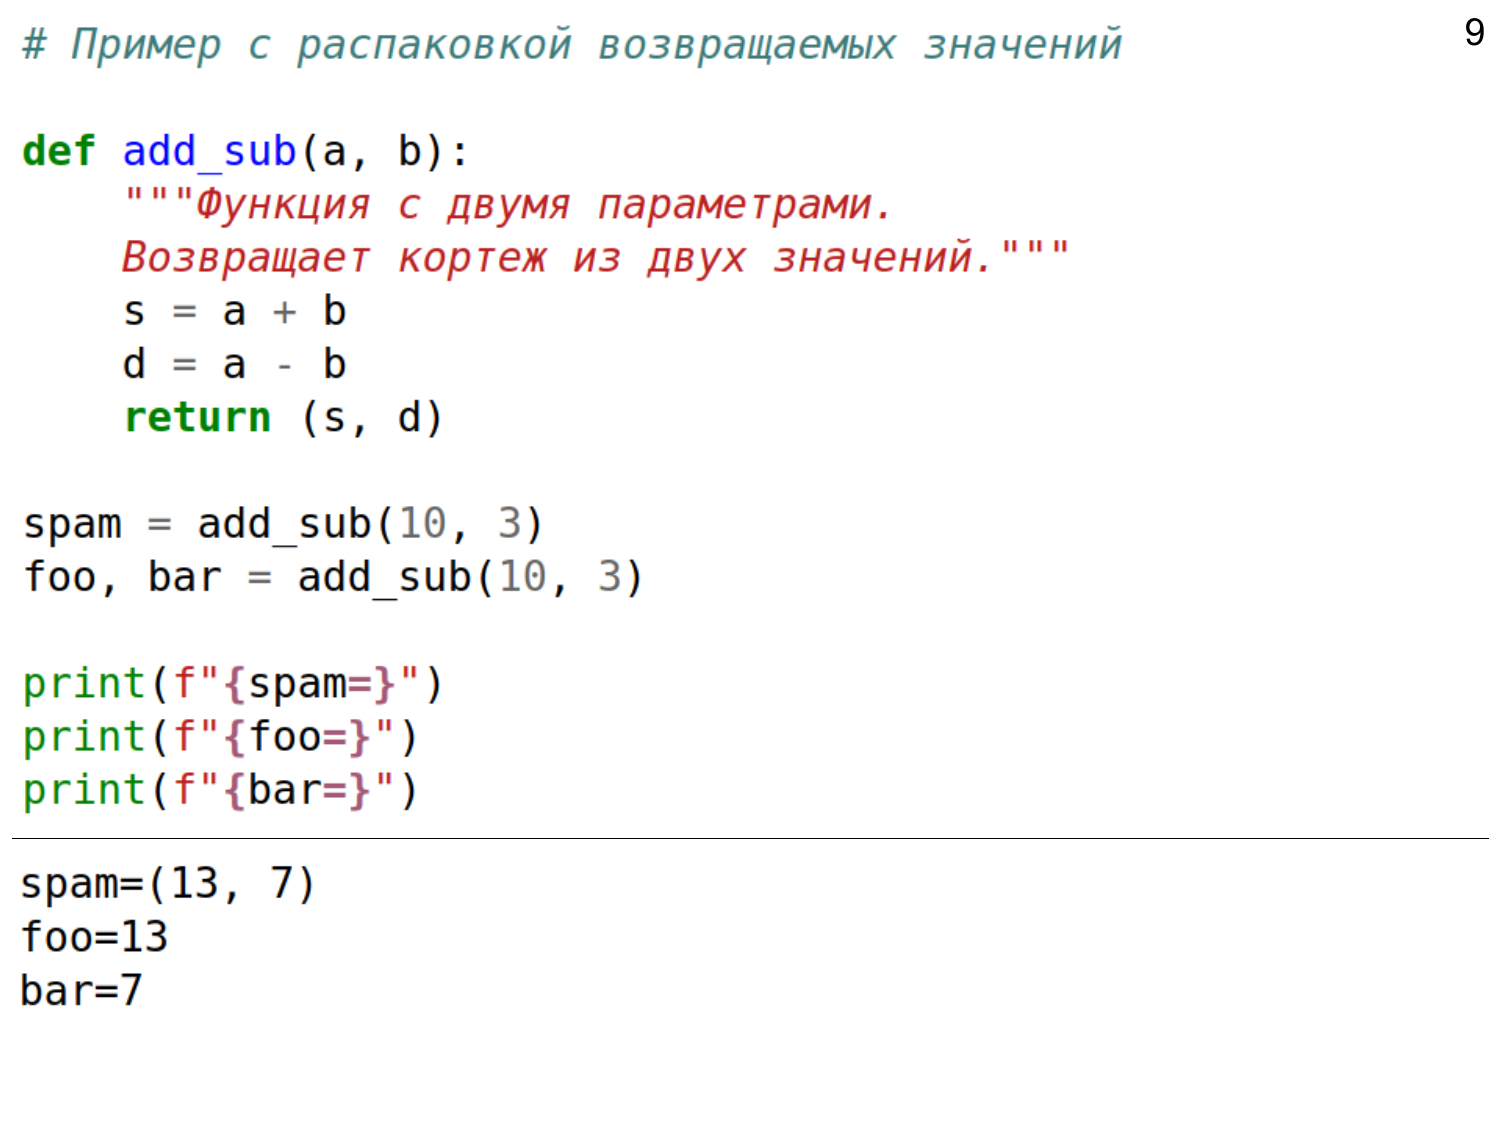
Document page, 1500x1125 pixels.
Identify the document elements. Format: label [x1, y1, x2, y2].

picture [10, 12, 1144, 826]
picture [13, 857, 325, 1018]
